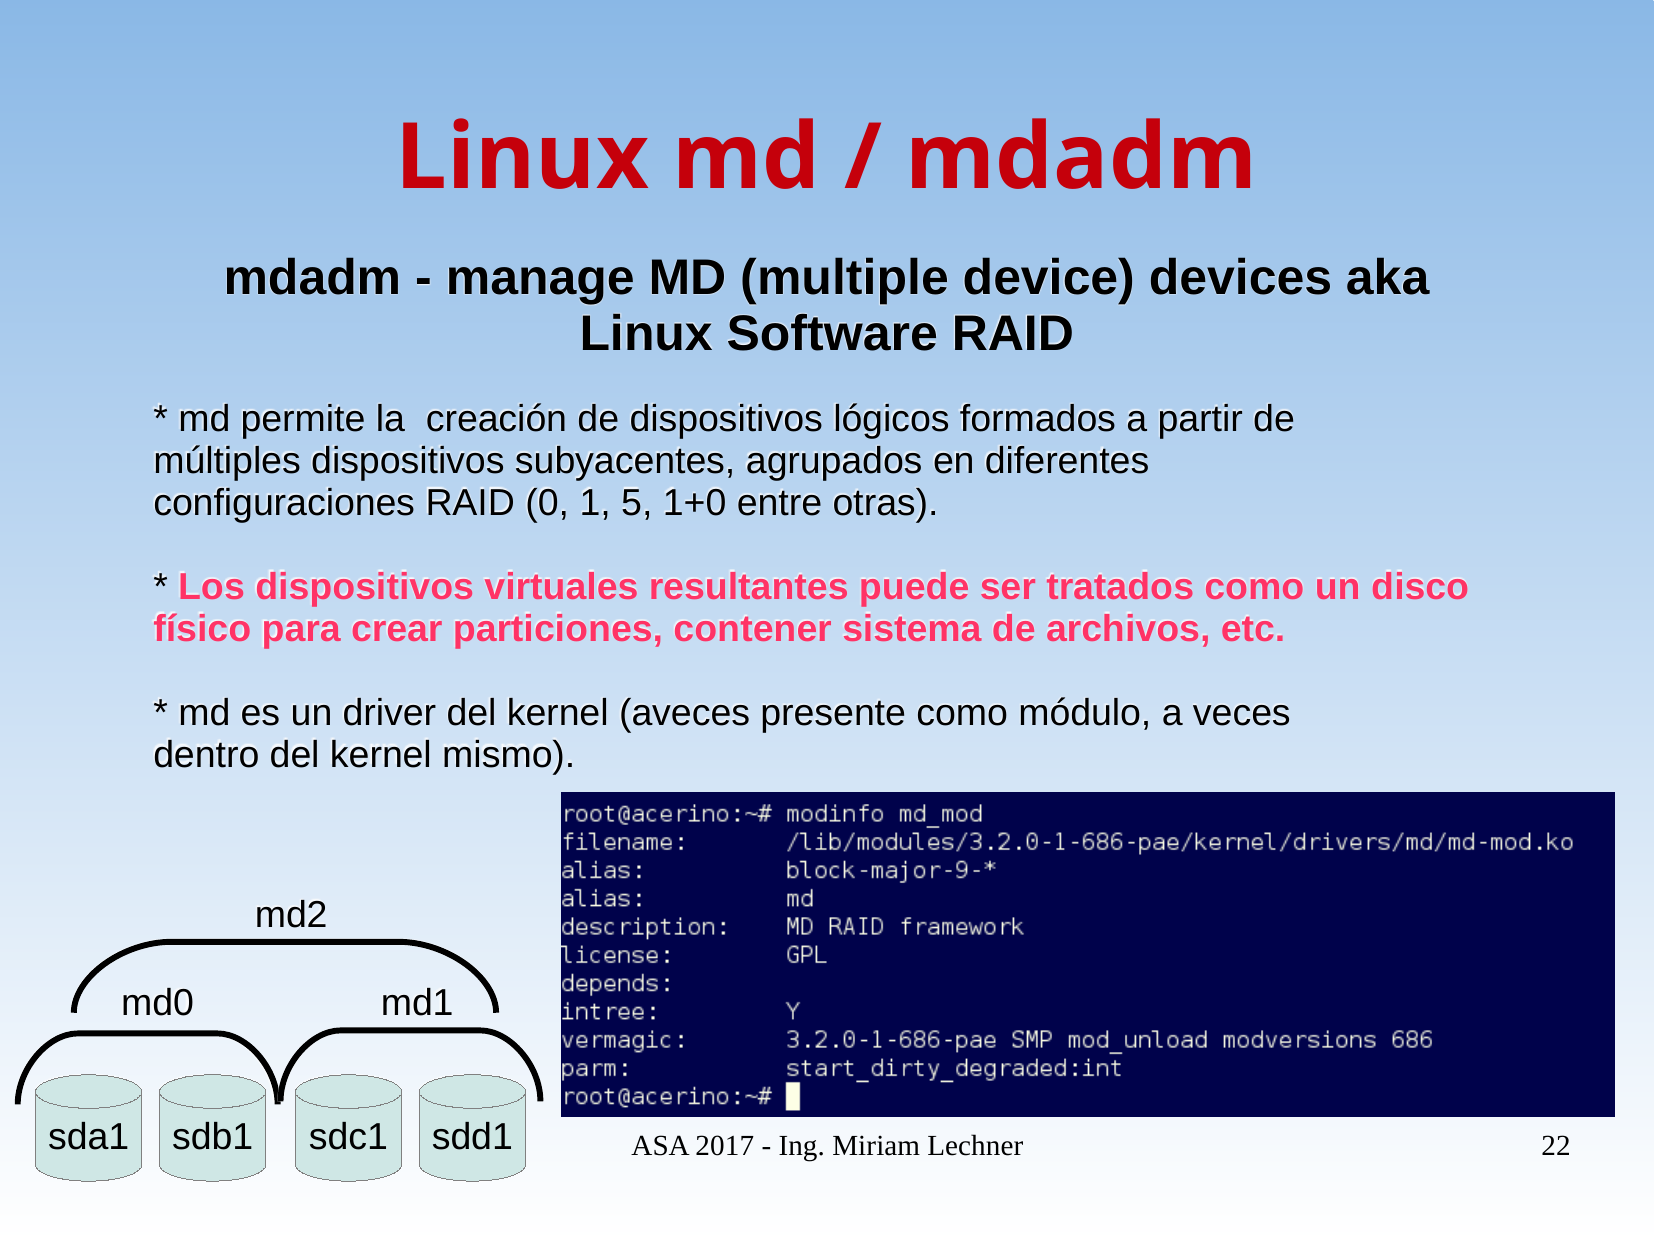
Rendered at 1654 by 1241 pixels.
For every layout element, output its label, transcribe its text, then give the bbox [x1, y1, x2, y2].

text_box mdadm - manage MD (multiple device) devices aka Linux Software RAID [183, 242, 1471, 369]
text_box sda1 [35, 1074, 142, 1182]
picture [561, 792, 1615, 1117]
text_box sdb1 [159, 1074, 266, 1182]
text_box md1 [366, 974, 469, 1032]
text_box * md permite la creación de dispositivos lógicos formados a partir de múltiples dispositivos subyacentes, agrupados en diferentes configuraciones RAID (0, 1, 5, 1+0 entre otras). * Los dispositivos virtuales resultantes puede ser tratados como un disco físico para crear particiones, contener sistema de archivos, etc. * md es un driver del kernel (aveces presente como módulo, a veces dentro del kernel mismo). [138, 389, 1496, 825]
title Linux md / mdadm [82, 49, 1571, 257]
text_box md2 [240, 885, 343, 943]
text_box md0 [106, 974, 209, 1032]
text_box sdc1 [295, 1074, 402, 1182]
text_box sdd1 [419, 1074, 526, 1182]
